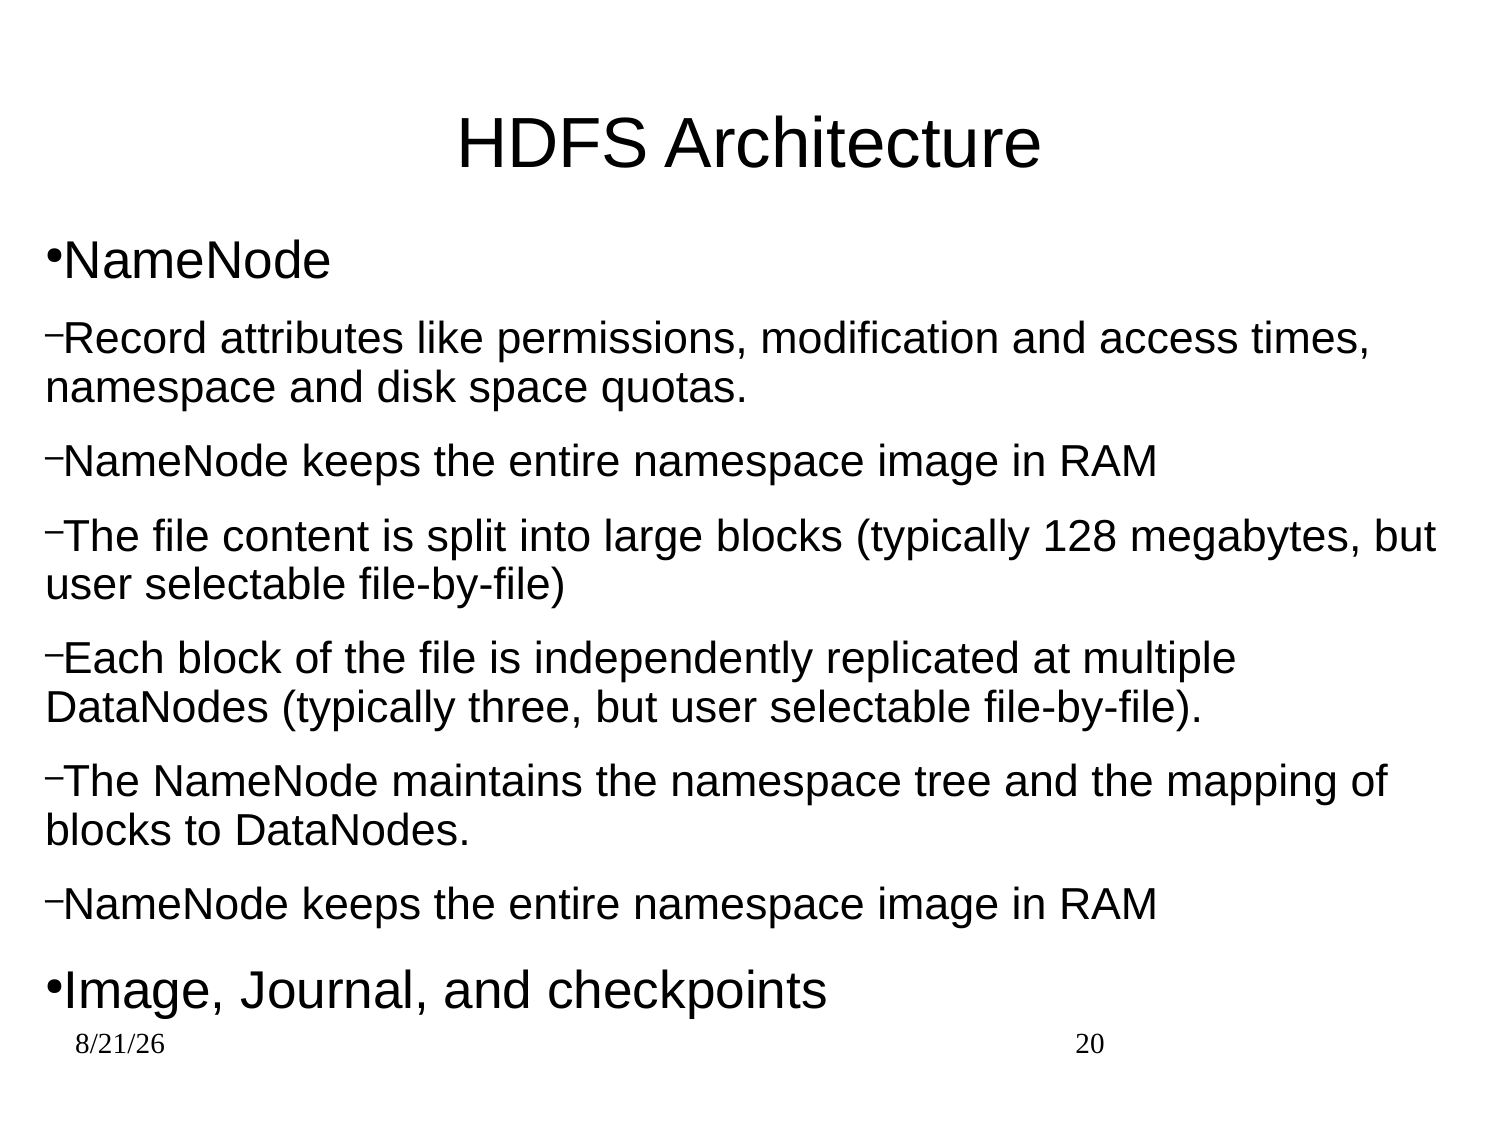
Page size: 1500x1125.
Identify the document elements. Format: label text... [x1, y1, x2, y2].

text_box [1075, 1024, 1425, 1103]
text_box 8/10/2023 [75, 1024, 425, 1103]
title HDFS Architecture [75, 44, 1425, 224]
list NameNode Record attributes like permissions, modification and access times, namespace and disk space quotas. NameNode keeps the entire namespace image in RAM The file content is split into large blocks (typically 128 megabytes, but user selectable file-by-file) Each block of the file is independently replicated at multiple DataNodes (typically three, but user selectable file-by-file). The NameNode maintains the namespace tree and the mapping of blocks to DataNodes. NameNode keeps the entire namespace image in RAM Image, Journal, and checkpoints [45, 224, 1471, 1021]
